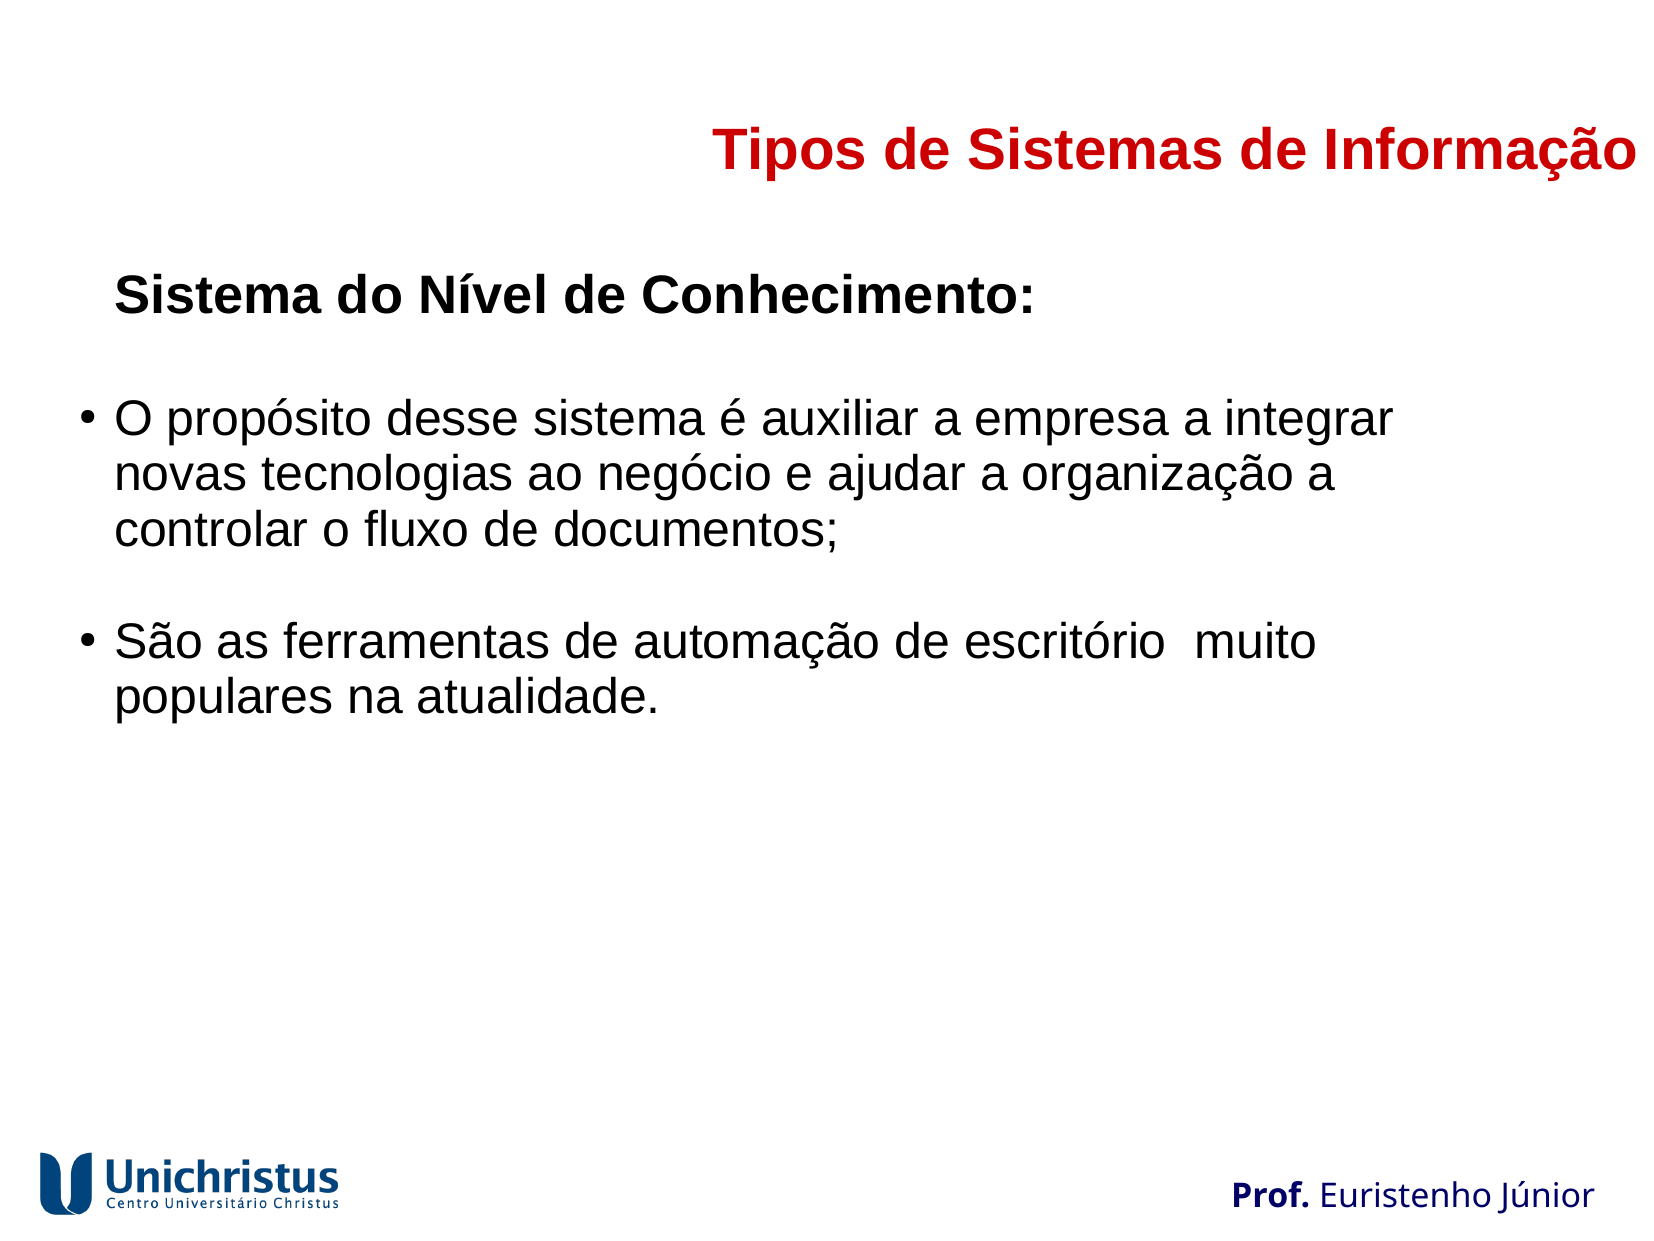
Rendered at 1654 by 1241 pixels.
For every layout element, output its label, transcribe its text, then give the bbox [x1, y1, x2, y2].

picture [35, 1149, 343, 1217]
text_box Sistema do Nível de Conhecimento: O propósito desse sistema é auxiliar a empresa a integrar novas tecnologias ao negócio e ajudar a organização a controlar o fluxo de documentos; São as ferramentas de automação de escritório muito populares na atualidade. [63, 257, 1489, 732]
text_box Prof. Euristenho Júnior [1216, 1163, 1654, 1224]
text_box Tipos de Sistemas de Informação [698, 109, 1654, 189]
